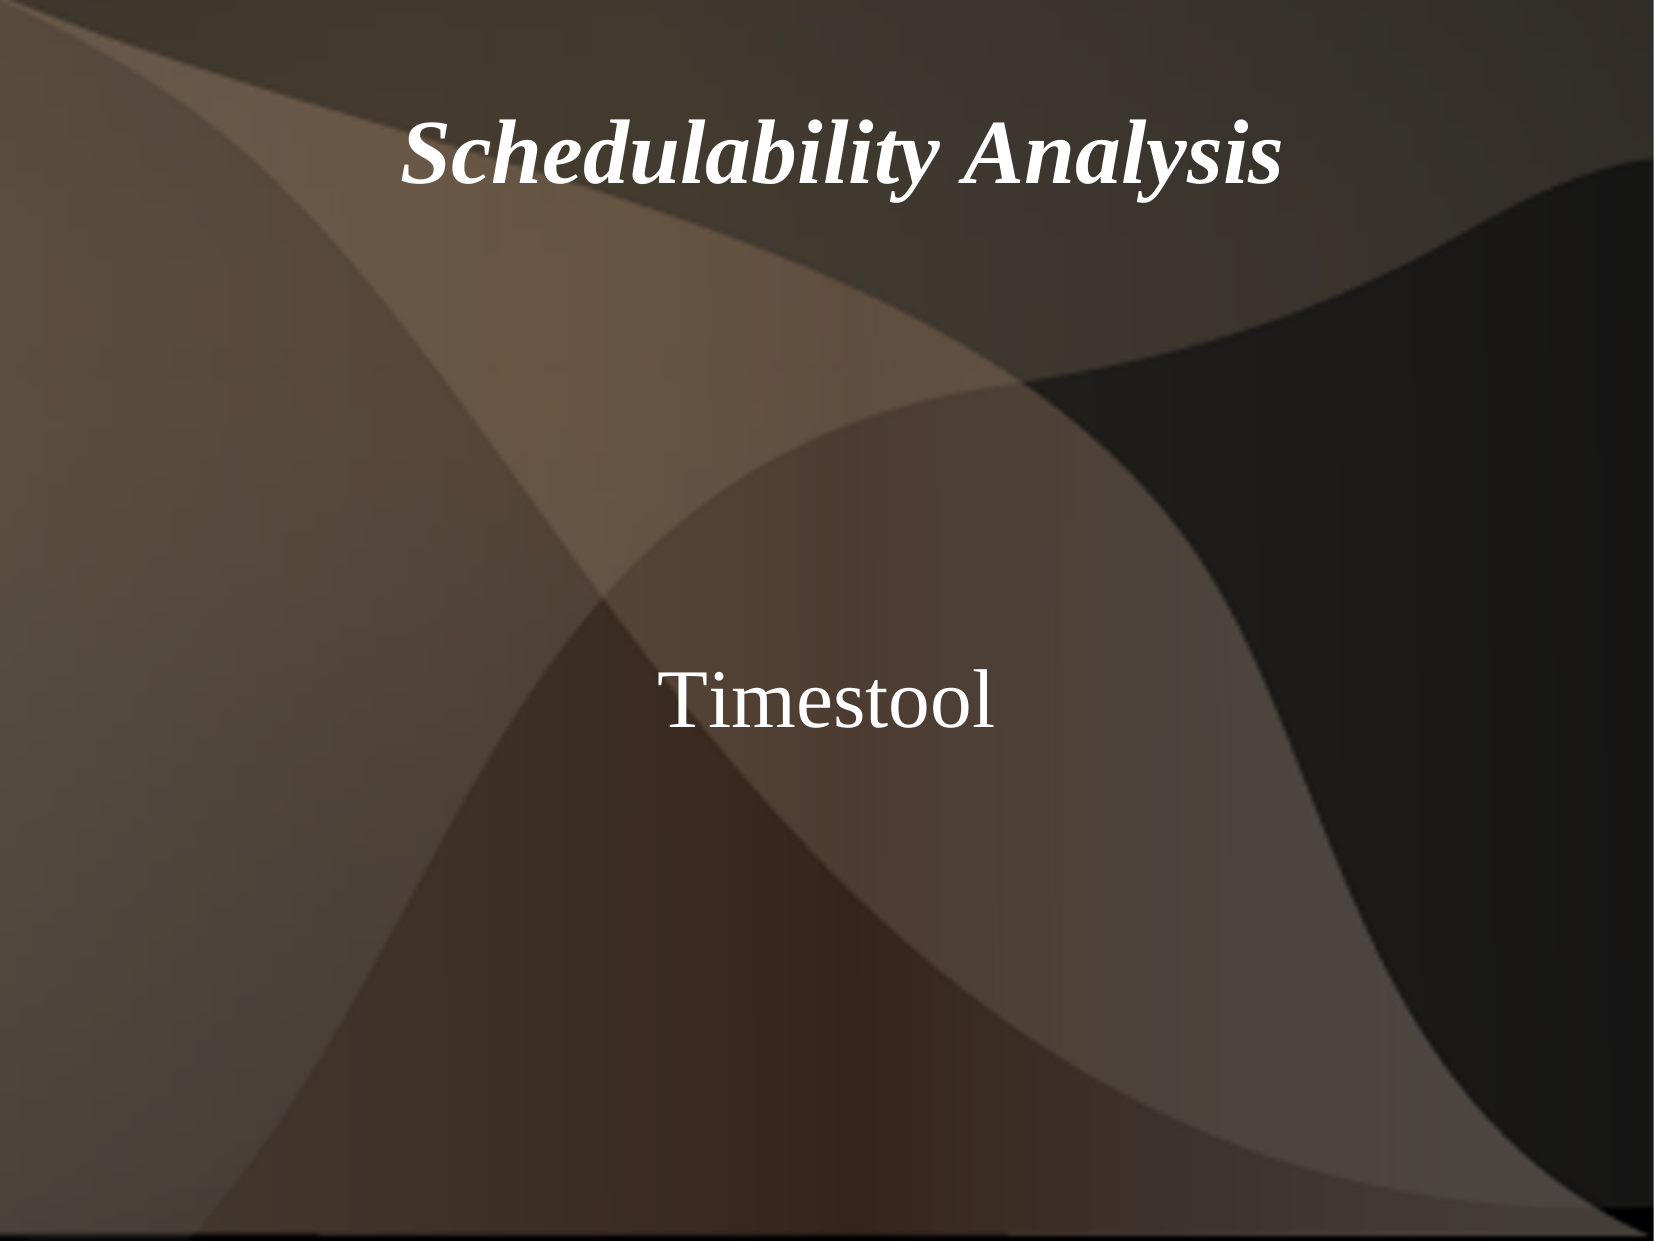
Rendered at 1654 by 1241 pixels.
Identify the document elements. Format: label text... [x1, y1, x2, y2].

title Schedulability Analysis [82, 49, 1571, 257]
subtitle Timestool [82, 290, 1571, 1109]
picture [0, 0, 1654, 1241]
